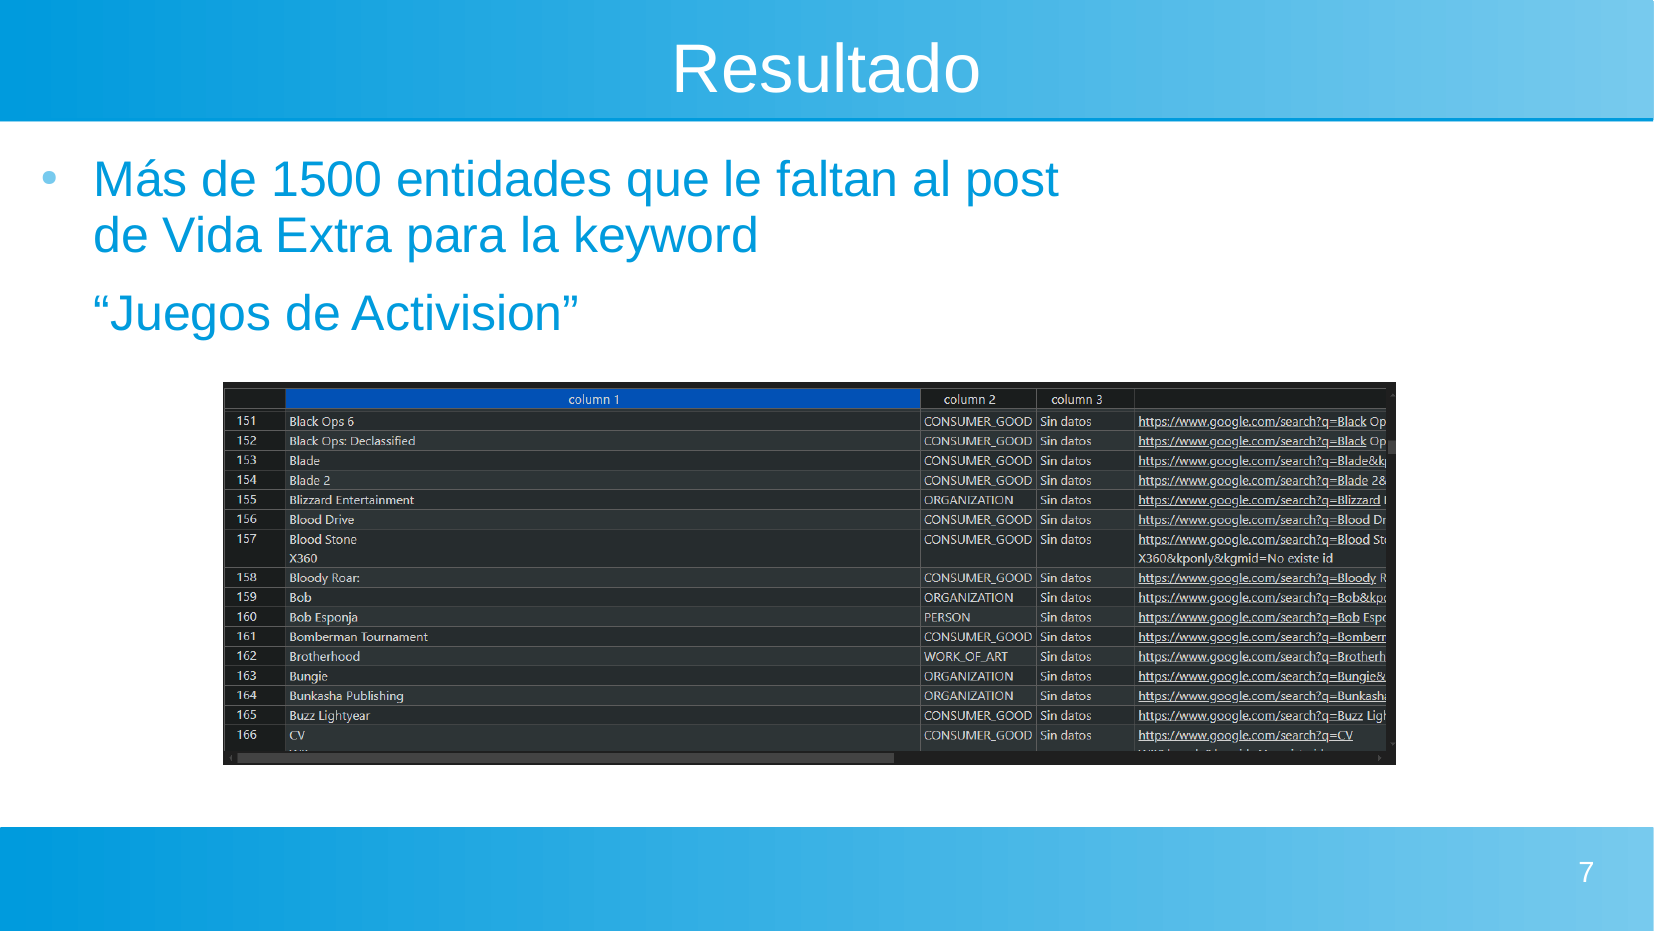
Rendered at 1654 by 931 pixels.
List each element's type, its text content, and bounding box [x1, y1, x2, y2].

picture [223, 382, 1396, 765]
title Resultado [59, 29, 1595, 108]
list Más de 1500 entidades que le faltan al post de Vida Extra para la keyword “Juegos de Activision” [22, 151, 1094, 433]
